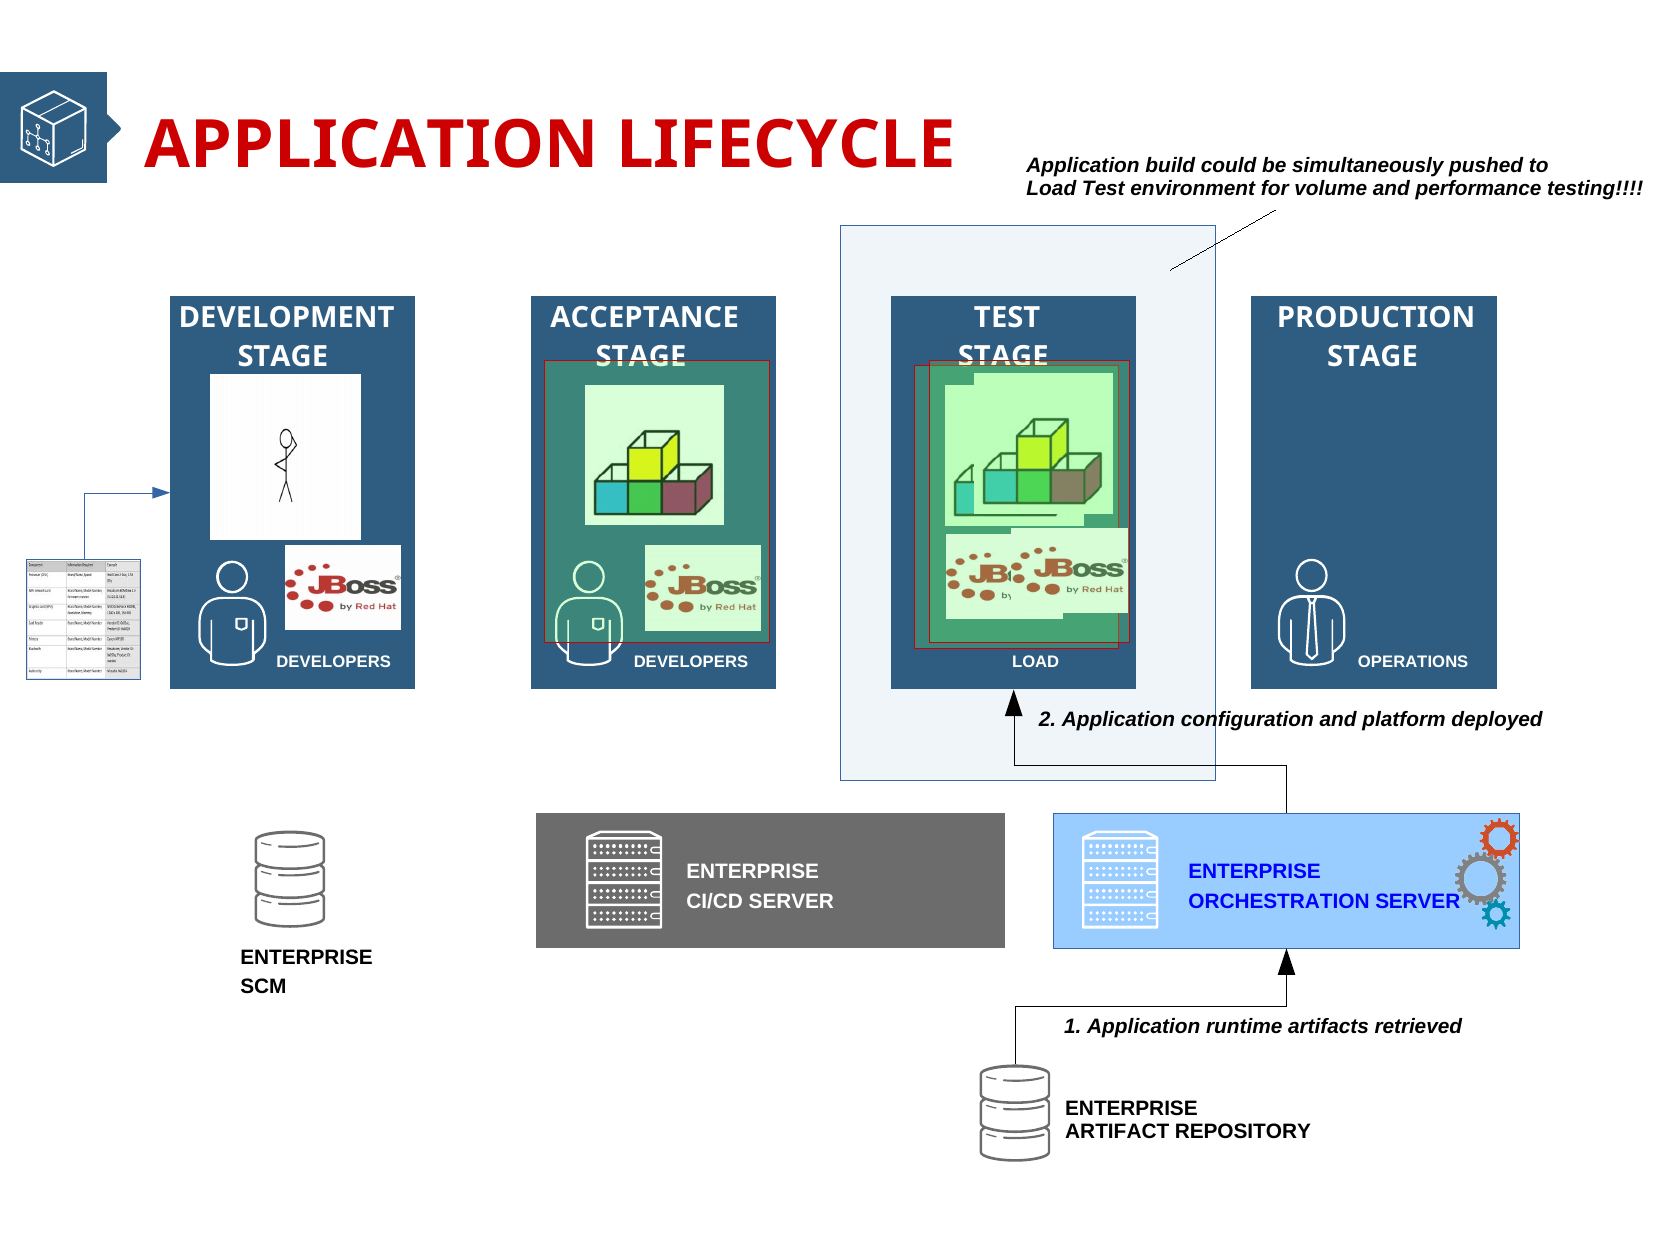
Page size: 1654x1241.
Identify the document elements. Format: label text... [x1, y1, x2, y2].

text_box TEST STAGE [957, 295, 1070, 360]
text_box DEVELOPERS [276, 642, 403, 669]
text_box APPLICATION LIFECYCLE [144, 96, 1256, 171]
picture [1439, 808, 1544, 943]
text_box DEVELOPMENT STAGE [178, 295, 402, 362]
text_box [170, 296, 415, 689]
text_box LOAD [1012, 649, 1100, 669]
text_box ENTERPRISE ORCHESTRATION SERVER [1188, 860, 1439, 910]
text_box [1053, 813, 1520, 948]
text_box [840, 225, 1216, 781]
text_box ACCEPTANCE STAGE [550, 295, 752, 360]
picture [285, 545, 401, 631]
text_box [979, 1064, 1051, 1162]
text_box ENTERPRISE ARTIFACT REPOSITORY [1065, 1096, 1314, 1143]
picture [210, 374, 361, 541]
text_box ENTERPRISE SCM [240, 945, 373, 995]
text_box Application build could be simultaneously pushed to Load Test environment for volume and performance testing!!!! [1026, 153, 1643, 201]
text_box DEVELOPERS [633, 643, 761, 669]
text_box [536, 813, 1005, 948]
picture [26, 559, 141, 680]
text_box [0, 72, 121, 183]
text_box ENTERPRISE CI/CD SERVER [686, 860, 847, 910]
text_box 2. Application configuration and platform deployed [1038, 708, 1542, 732]
text_box [1251, 296, 1497, 689]
text_box OPERATIONS [1357, 642, 1480, 669]
text_box 1. Application runtime artifacts retrieved [1064, 1014, 1462, 1062]
text_box [531, 296, 776, 689]
text_box [254, 830, 326, 928]
text_box PRODUCTION STAGE [1276, 295, 1475, 362]
